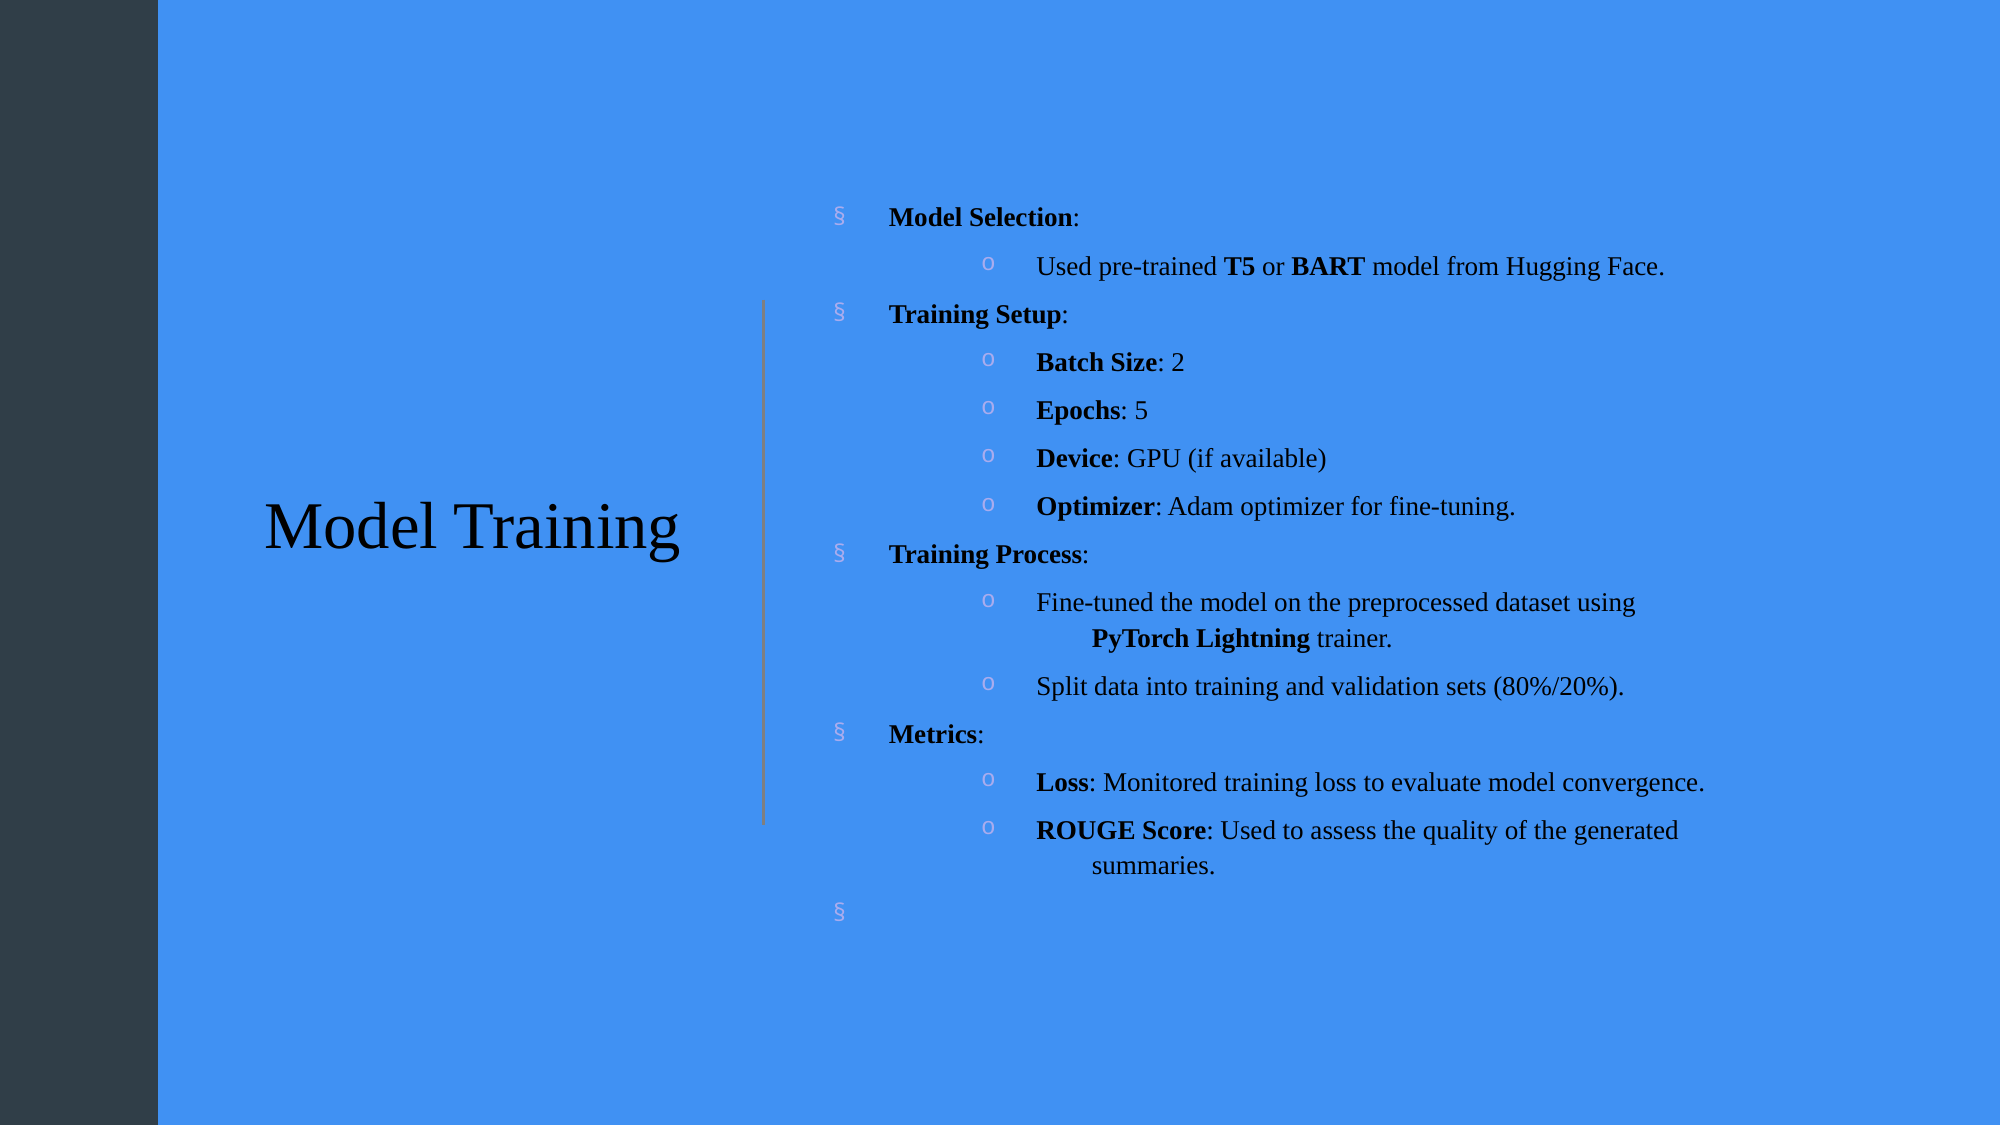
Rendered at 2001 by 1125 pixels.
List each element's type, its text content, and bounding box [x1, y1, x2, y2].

text_box [0, 0, 2000, 1125]
title Model Training [249, 197, 711, 928]
list Model Selection: Used pre-trained T5 or BART model from Hugging Face. Training Setup: Batch Size: 2 Epochs: 5 Device: GPU (if available) Optimizer: Adam optimizer for fine-tuning. Training Process: Fine-tuned the model on the preprocessed dataset using PyTorch Lightning trainer. Split data into training and validation sets (80%/20%). Metrics: Loss: Monitored training loss to evaluate model convergence. ROUGE Score: Used to assess the quality of the generated summaries. [816, 138, 1734, 987]
